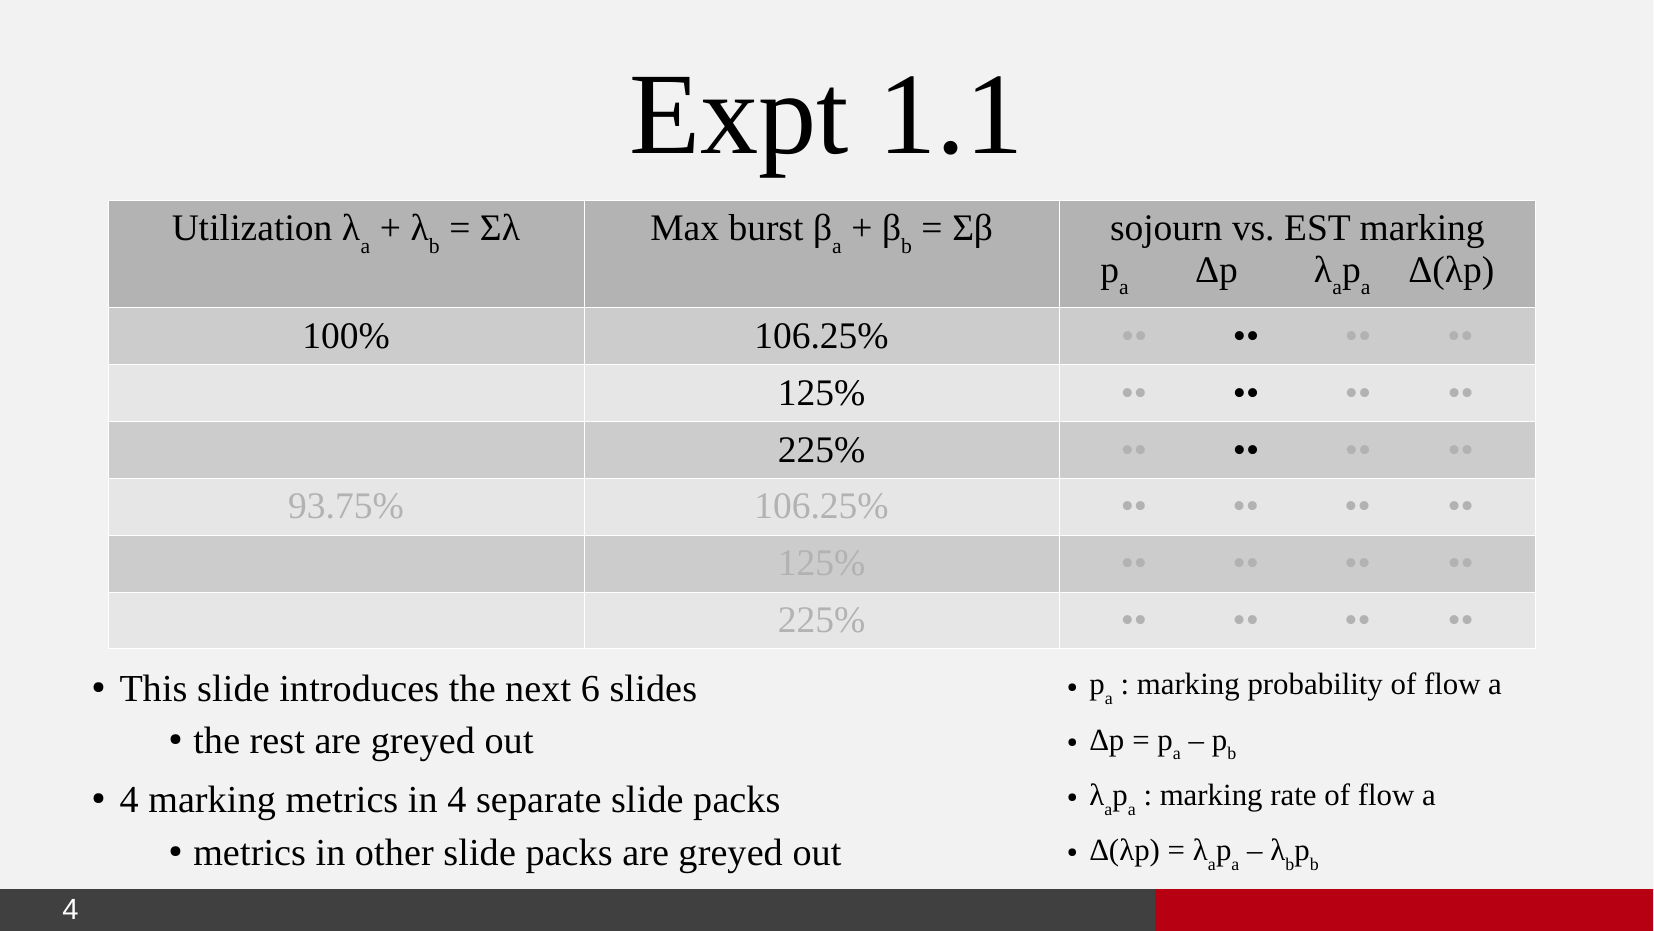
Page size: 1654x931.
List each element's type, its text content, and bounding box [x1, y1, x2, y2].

table_cell •• •• •• •• [1060, 422, 1535, 478]
table_cell 93.75% [109, 479, 584, 535]
table_cell •• •• •• •• [1060, 593, 1535, 648]
table_cell [109, 593, 584, 648]
table_cell •• •• •• •• [1060, 308, 1535, 364]
list This slide introduces the next 6 slides the rest are greyed out 4 marking metrics in 4 separate slide packs metrics in other slide packs are greyed out [82, 667, 1022, 876]
table_cell •• •• •• •• [1060, 536, 1535, 592]
table_header Utilization λa + λb = Σλ [109, 201, 584, 307]
table_cell 225% [585, 422, 1059, 478]
table_header Max burst βa + βb = Σβ [585, 201, 1059, 307]
table_cell [109, 422, 584, 478]
table_cell [109, 365, 584, 421]
table_cell 125% [585, 365, 1059, 421]
table_cell 106.25% [585, 308, 1059, 364]
table_cell 225% [585, 593, 1059, 648]
table_cell •• •• •• •• [1060, 479, 1535, 535]
table_cell [109, 536, 584, 592]
table_cell 106.25% [585, 479, 1059, 535]
table_cell •• •• •• •• [1060, 365, 1535, 421]
table_cell 100% [109, 308, 584, 364]
title Expt 1.1 [82, 37, 1571, 193]
table_header sojourn vs. EST marking pa Δp λapa Δ(λp) [1060, 201, 1535, 307]
table_cell 125% [585, 536, 1059, 592]
list pa : marking probability of flow a Δp = pa – pb λapa : marking rate of flow a Δ(λp) = λapa – λbpb [1059, 667, 1571, 876]
